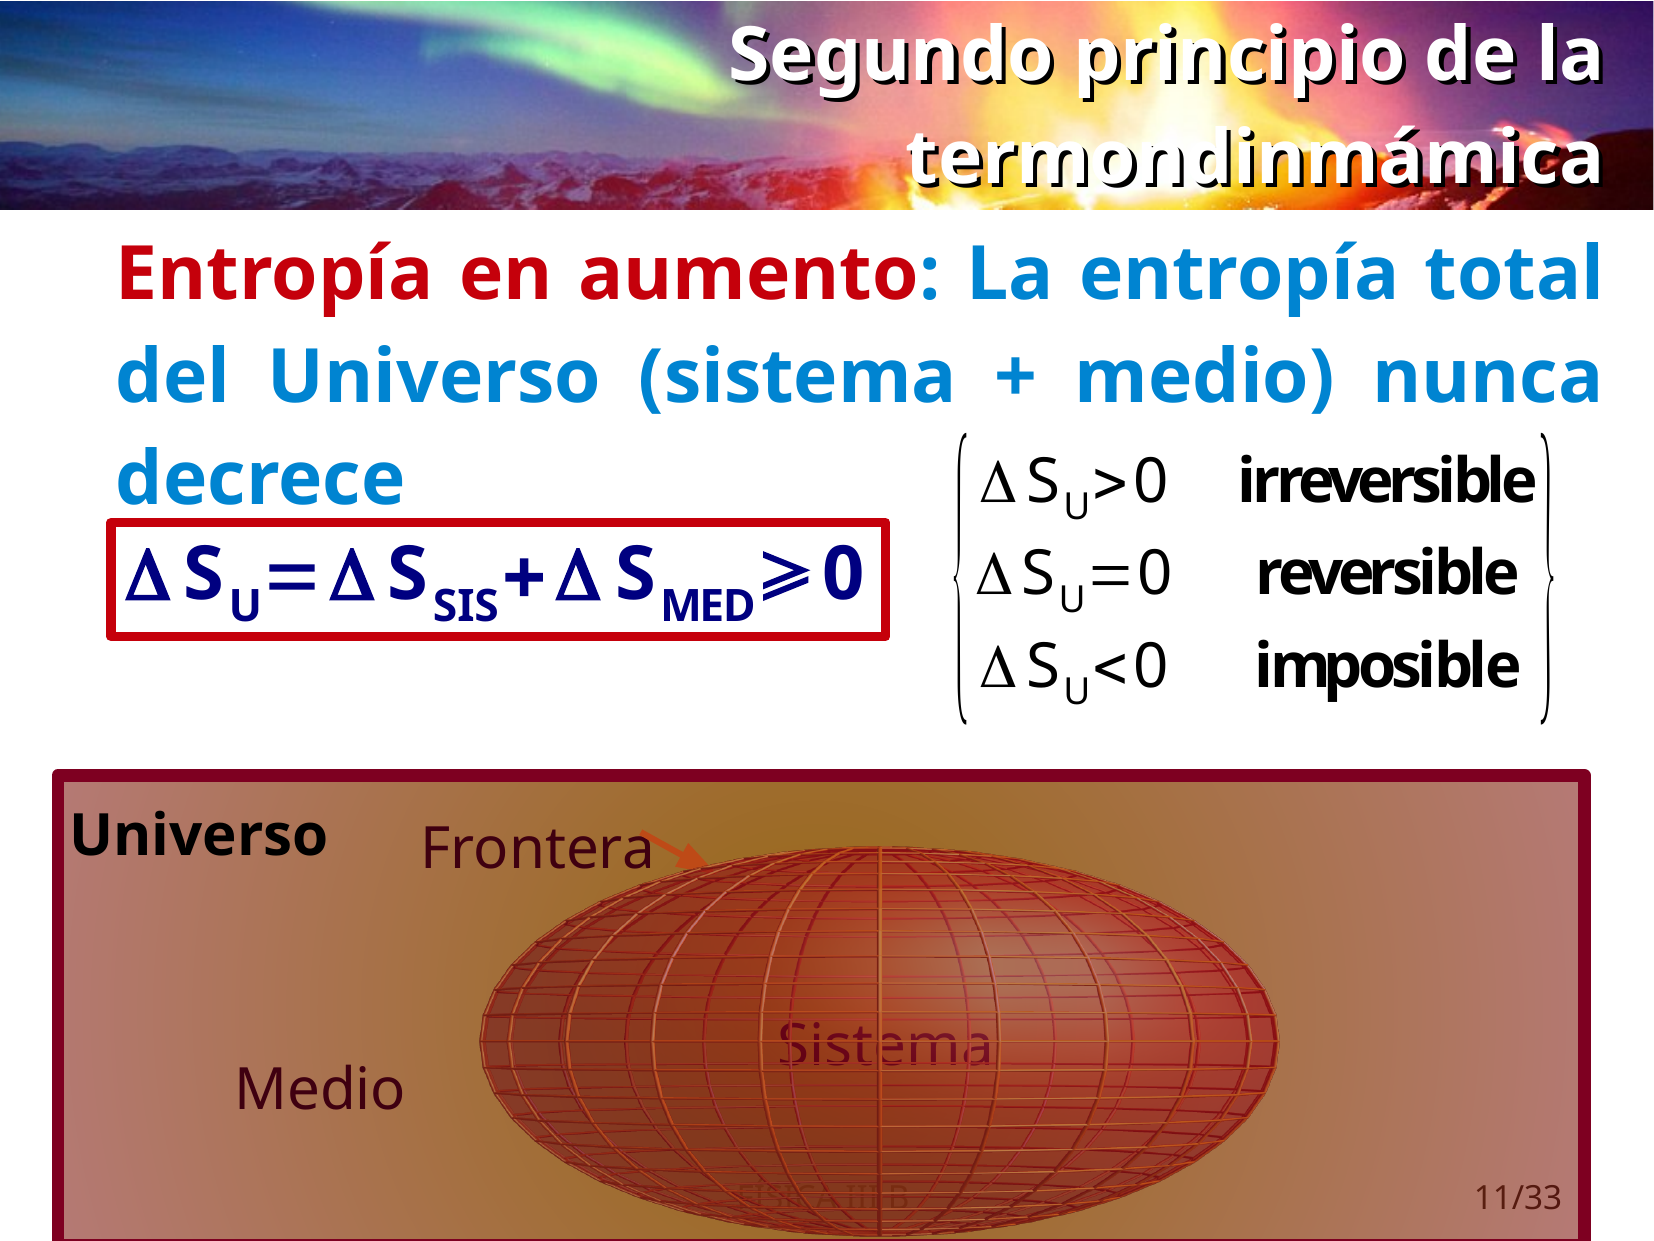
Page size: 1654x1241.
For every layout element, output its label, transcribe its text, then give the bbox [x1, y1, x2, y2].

text_box [53, 774, 1585, 1241]
text_box Universo [54, 786, 308, 873]
chart [943, 429, 1569, 727]
list Entropía en aumento: La entropía total del Universo (sistema + medio) nunca decrece [45, 219, 1606, 649]
title Segundo principio de la termondinmámica [45, 15, 1606, 191]
chart [115, 527, 881, 632]
picture [0, 1, 1654, 210]
